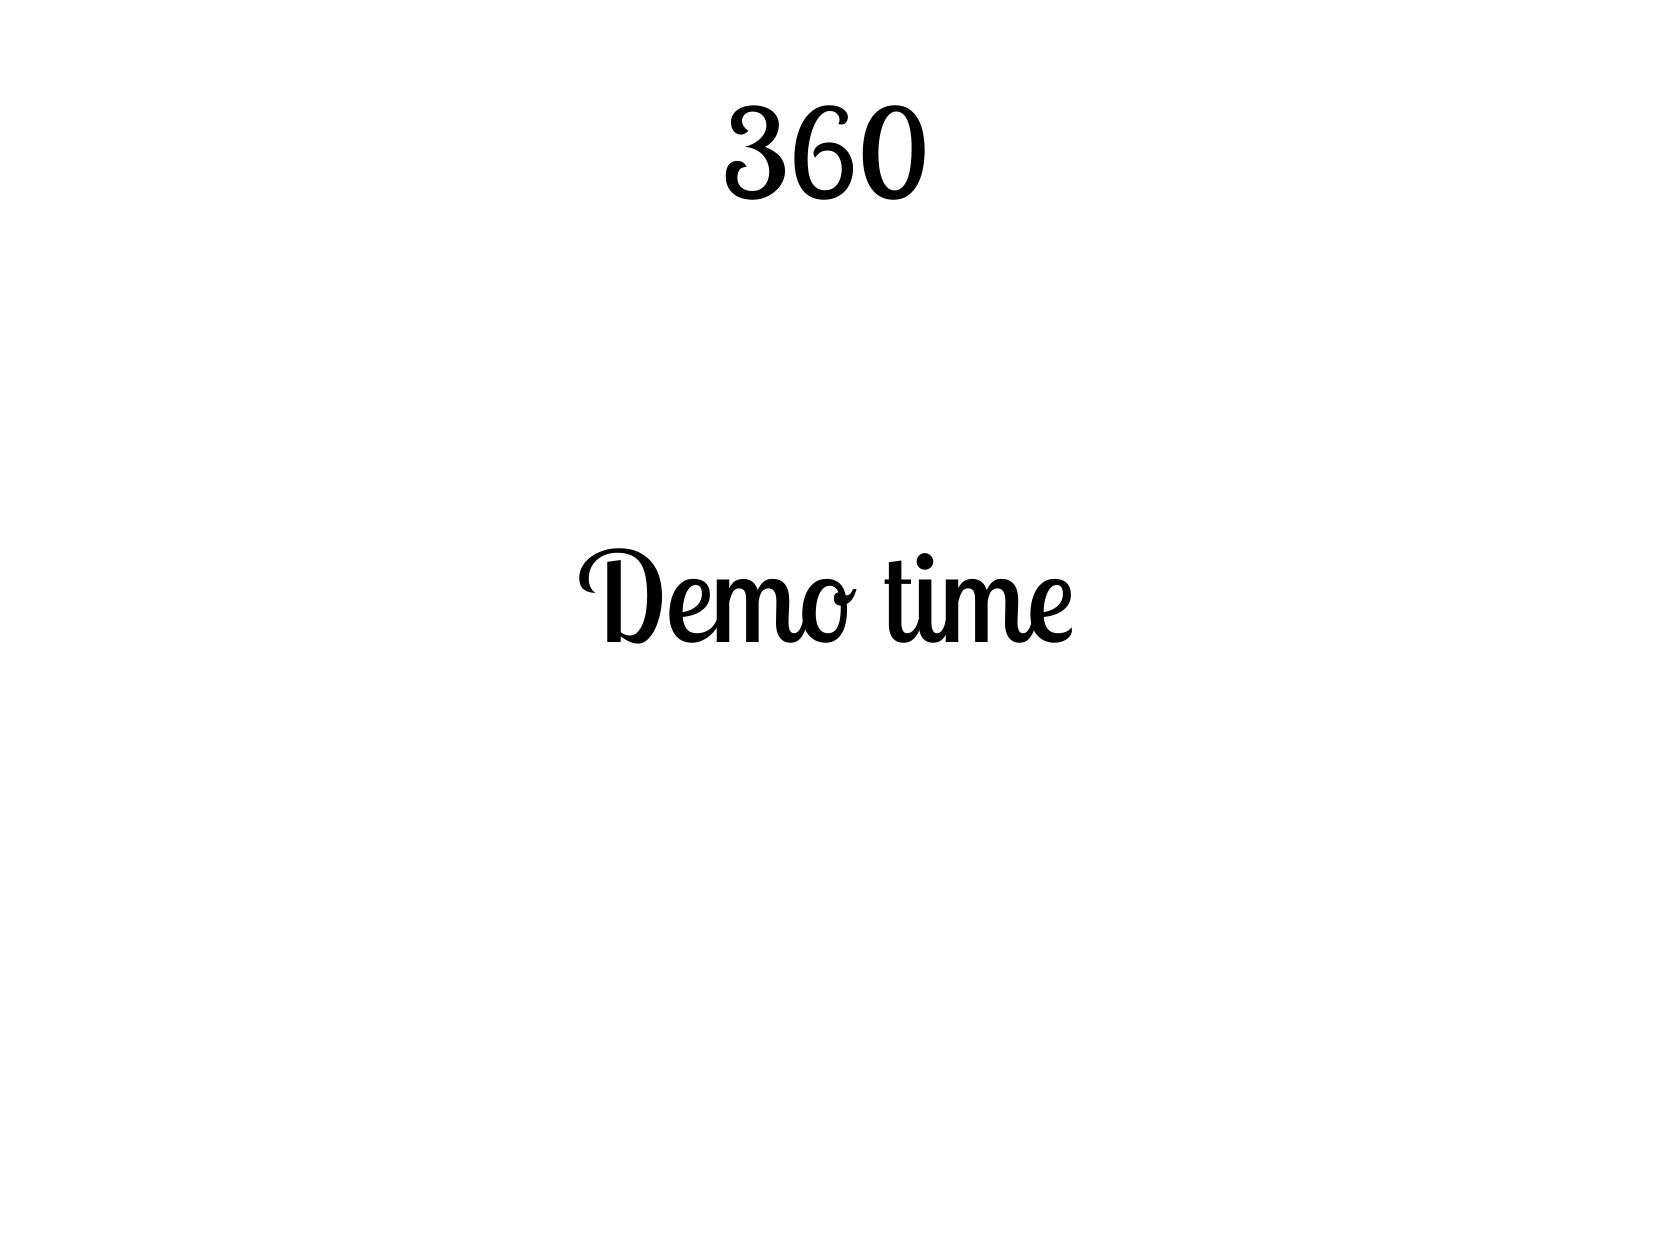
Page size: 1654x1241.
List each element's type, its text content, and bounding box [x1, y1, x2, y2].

title Demo time [82, 492, 1571, 700]
title 360 [82, 49, 1571, 257]
